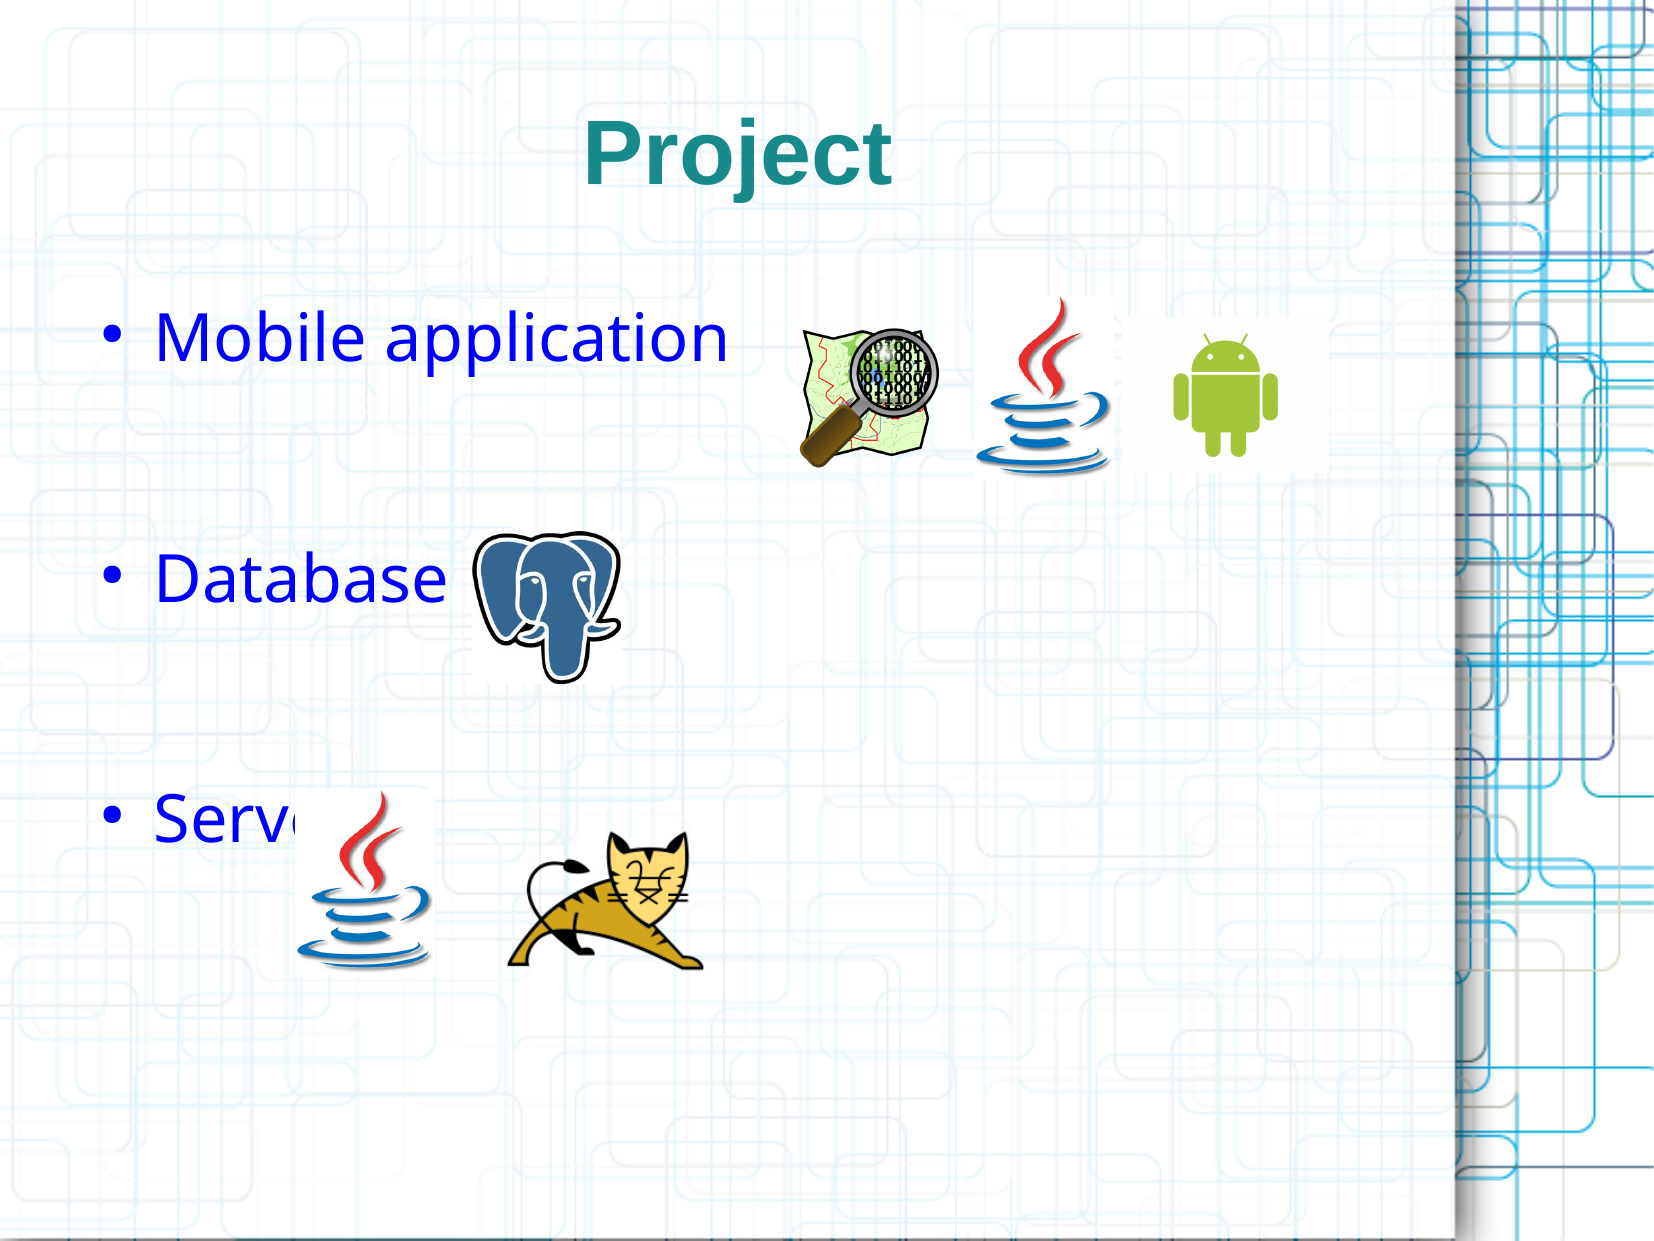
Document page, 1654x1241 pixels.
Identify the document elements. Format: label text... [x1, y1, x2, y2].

title Project [59, 49, 1418, 257]
picture [0, 0, 1654, 1241]
list Mobile application Database Server [82, 290, 1571, 1094]
